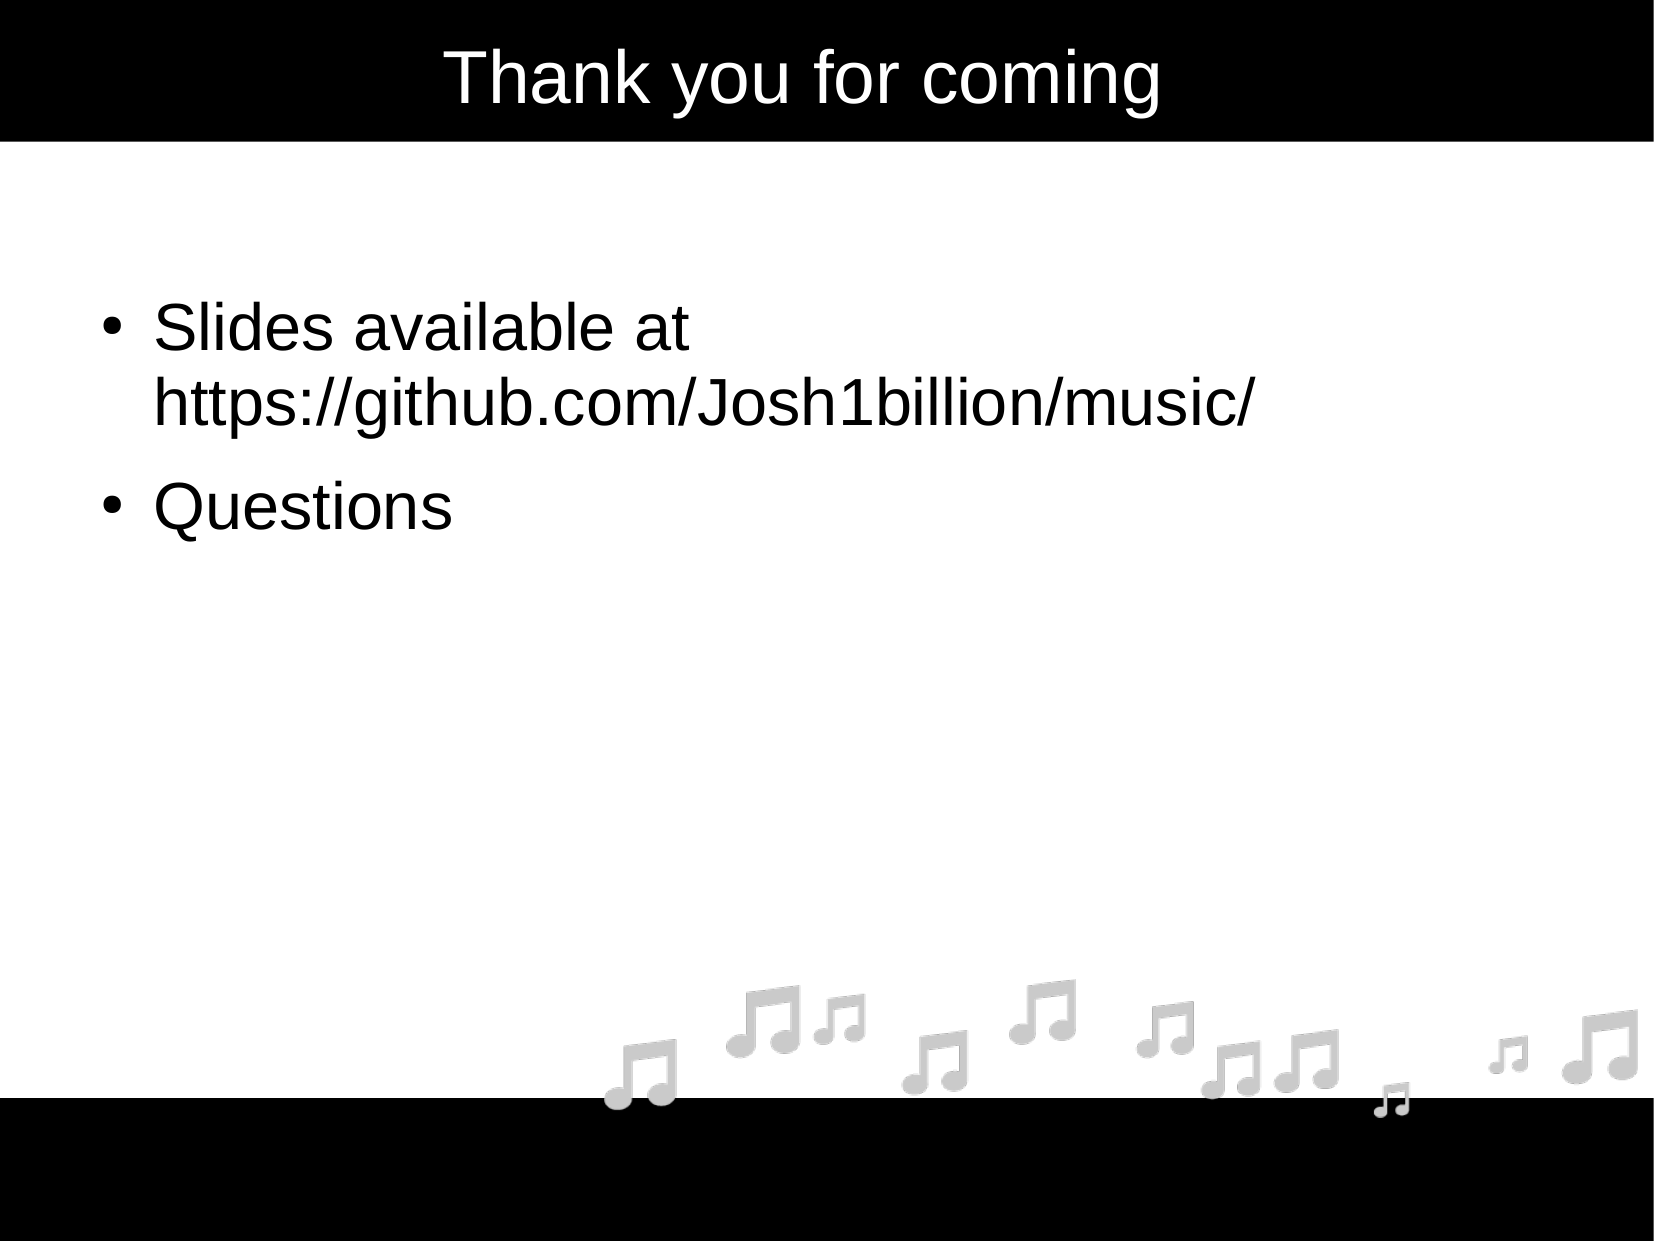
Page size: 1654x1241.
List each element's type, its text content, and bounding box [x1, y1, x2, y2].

list Slides available at https://github.com/Josh1billion/music/ Questions [82, 290, 1571, 1010]
title Thank you for coming [59, 8, 1548, 148]
